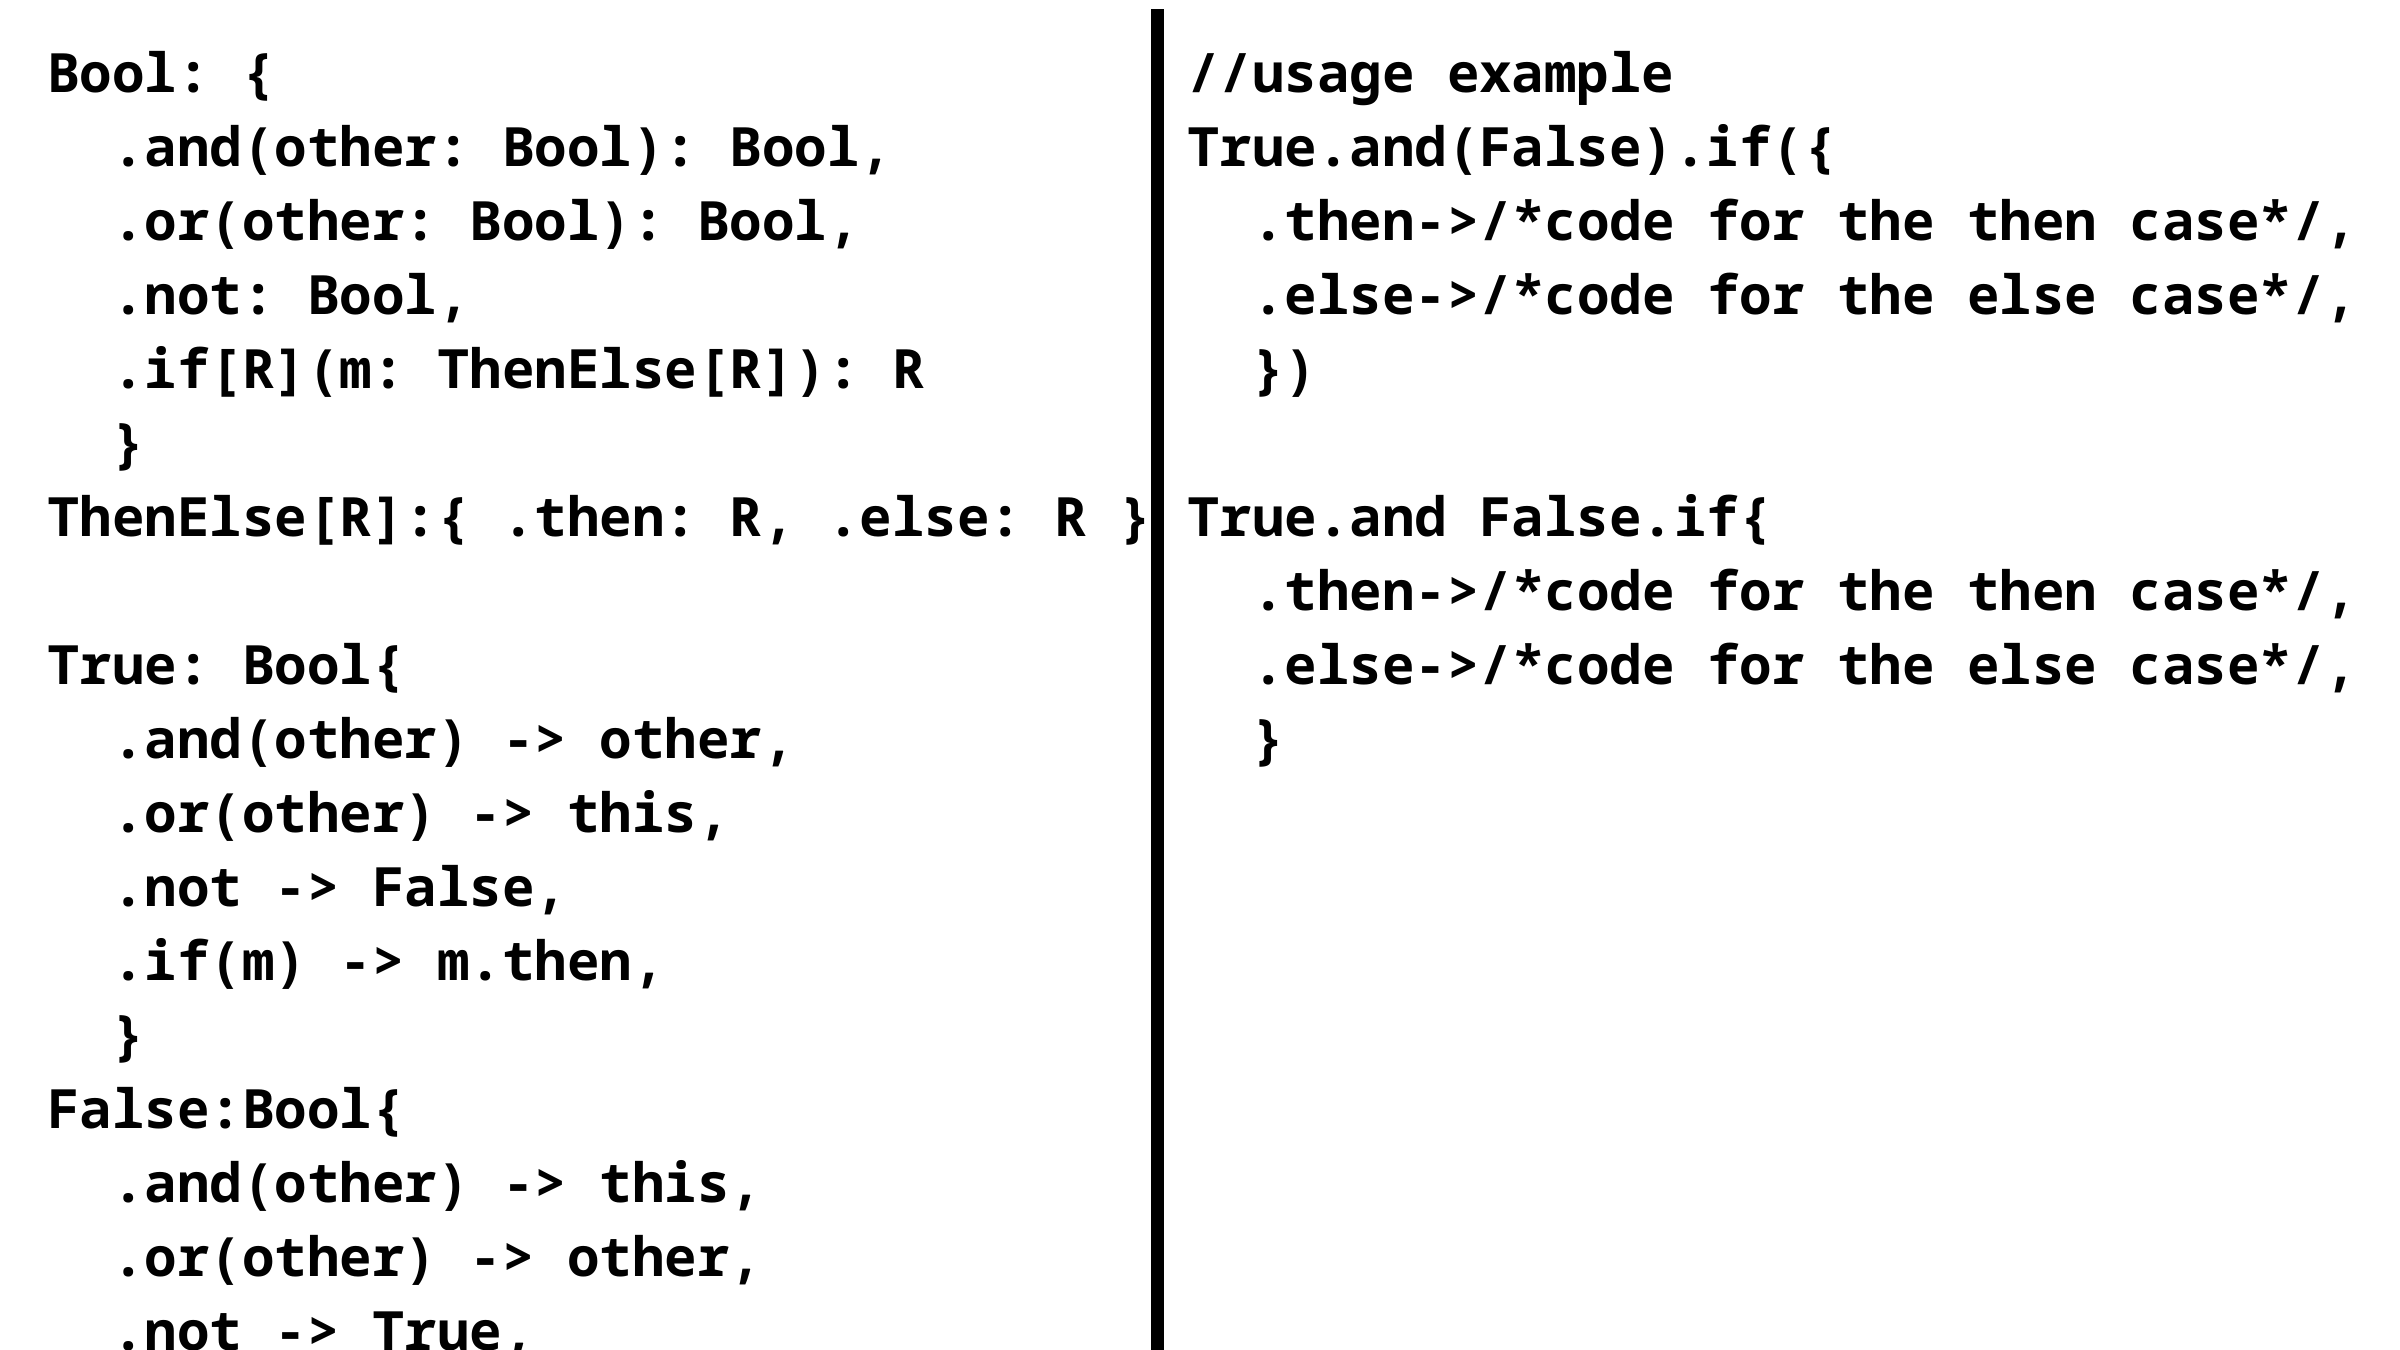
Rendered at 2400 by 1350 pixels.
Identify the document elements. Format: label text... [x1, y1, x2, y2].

text_box Bool: { .and(other: Bool): Bool, .or(other: Bool): Bool, .not: Bool, .if[R](m: ThenElse[R]): R } ThenElse[R]:{ .then: R, .else: R } True: Bool{ .and(other) -> other, .or(other) -> this, .not -> False, .if(m) -> m.then, } False:Bool{ .and(other) -> this, .or(other) -> other, .not -> True, .if(m) -> m.else, } [32, 27, 1151, 1321]
text_box Bool: { .and(other: Bool): Bool, .or(other: Bool): Bool, .not: Bool, .if[R](m: ThenElse[R]): R } ThenElse[R]:{ .then: R, .else: R } True: Bool{ .and(other) -> other, .or(other) -> this, .not -> False, .if(m) -> m.then, } False:Bool{ .and(other) -> this, .or(other) -> other, .not -> True, .if(m) -> m.else, } [1164, 27, 1172, 1321]
text_box //usage example True.and(False).if({ .then->/*code for the then case*/, .else->/*code for the else case*/, }) True.and False.if{ .then->/*code for the then case*/, .else->/*code for the else case*/, } [1172, 27, 2400, 1321]
